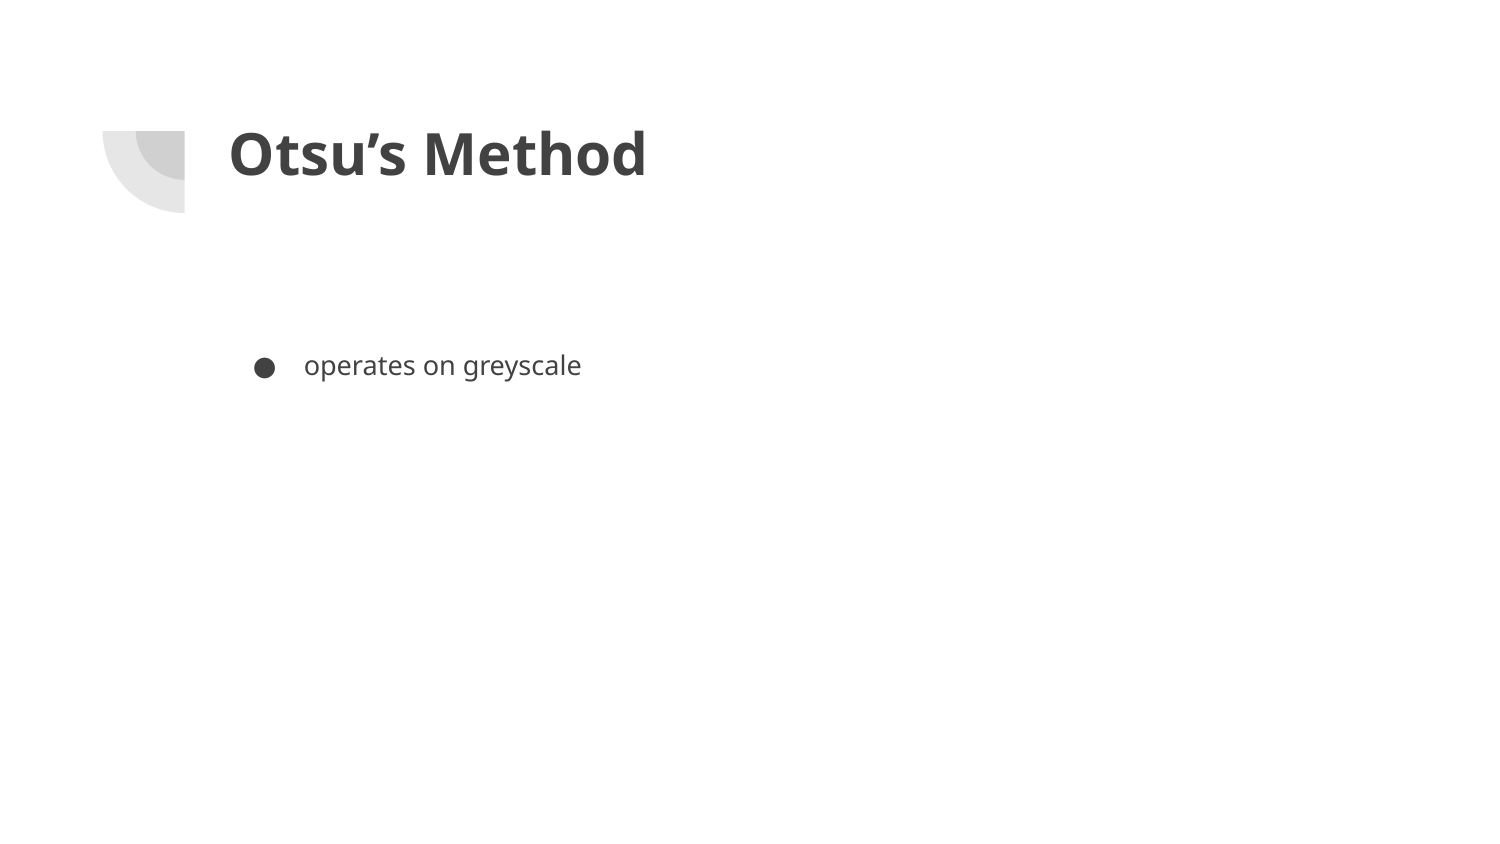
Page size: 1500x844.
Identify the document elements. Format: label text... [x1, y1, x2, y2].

list operates on greyscale [213, 326, 1368, 744]
title Otsu’s Method [213, 98, 1368, 263]
